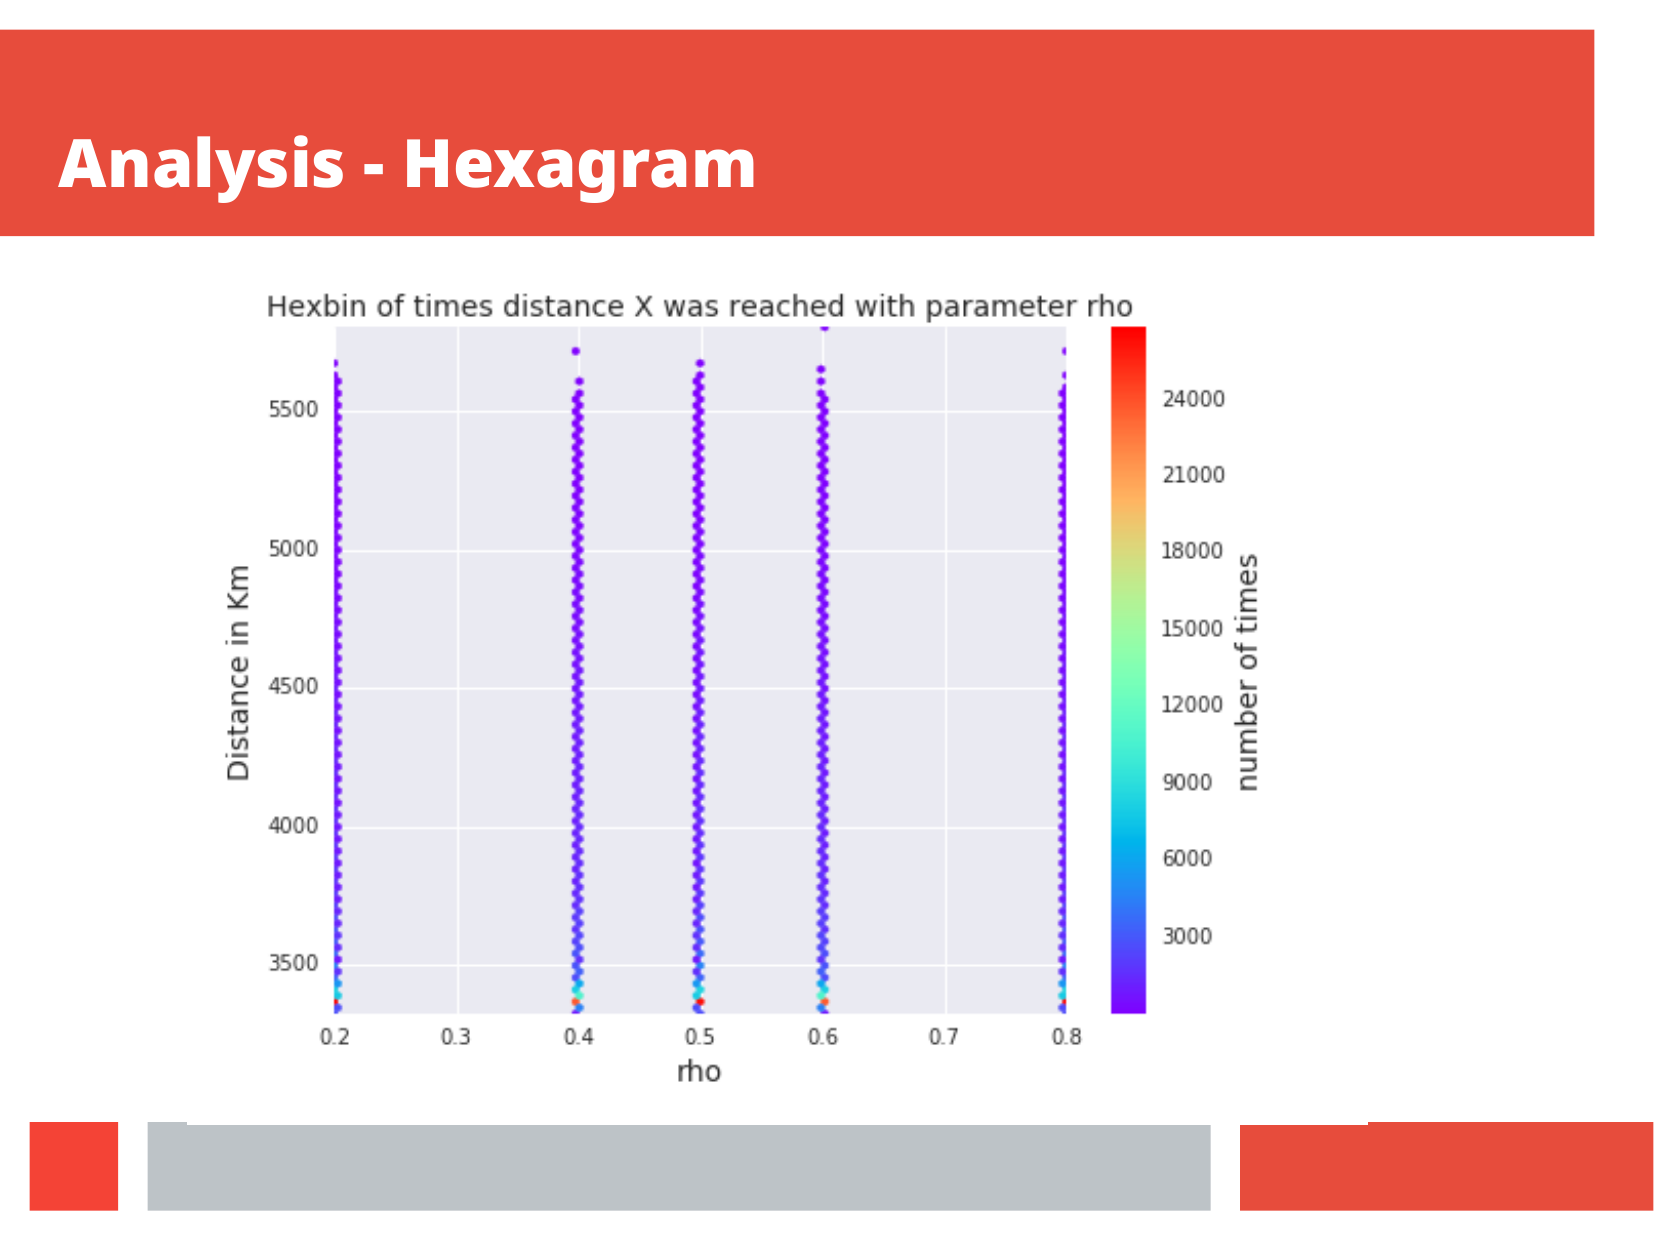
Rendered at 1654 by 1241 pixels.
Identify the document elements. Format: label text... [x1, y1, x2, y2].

title Analysis - Hexagram [59, 59, 1595, 207]
picture [187, 239, 1368, 1126]
